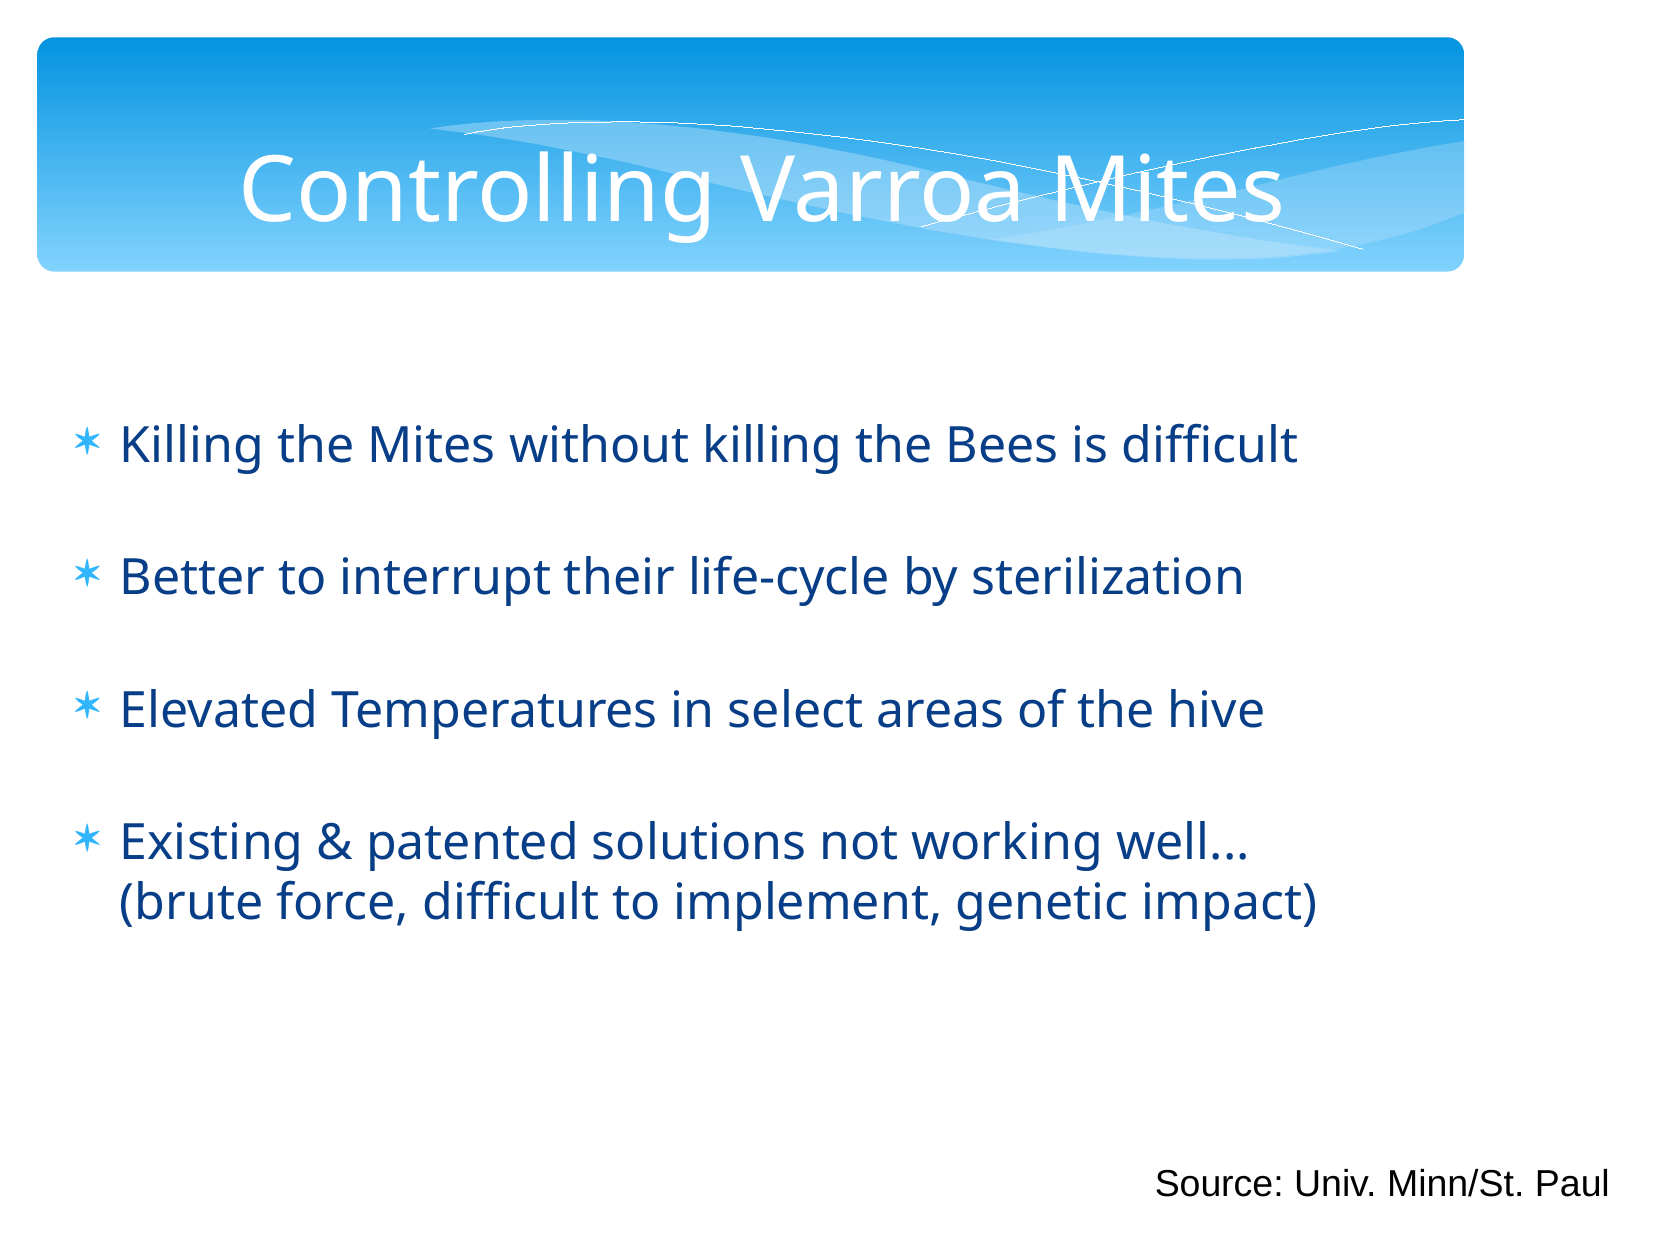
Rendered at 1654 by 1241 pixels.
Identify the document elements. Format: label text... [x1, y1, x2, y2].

list Killing the Mites without killing the Bees is difficult Better to interrupt their life-cycle by sterilization Elevated Temperatures in select areas of the hive Existing & patented solutions not working well... (brute force, difficult to implement, genetic impact) [59, 405, 1500, 1096]
title Controlling Varroa Mites [112, 112, 1413, 258]
text_box Source: Univ. Minn/St. Paul [1139, 1154, 1650, 1241]
